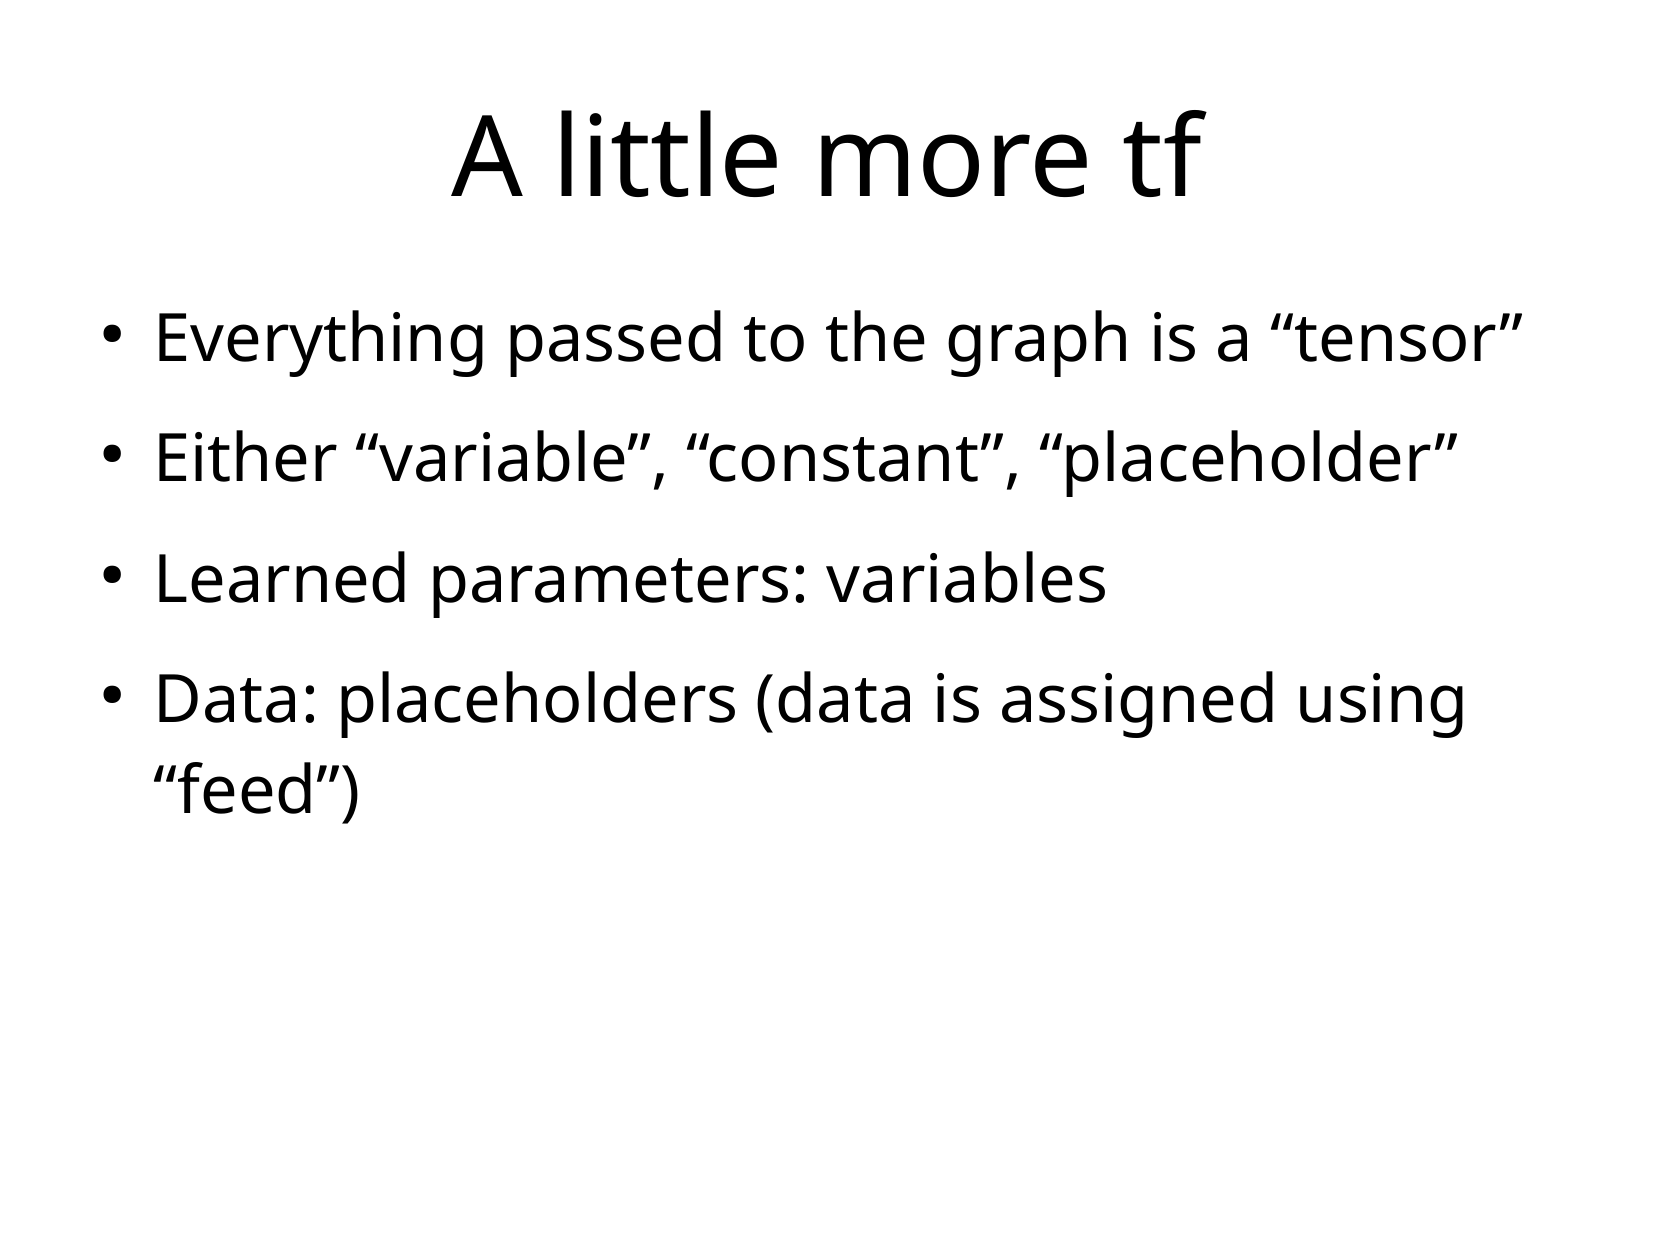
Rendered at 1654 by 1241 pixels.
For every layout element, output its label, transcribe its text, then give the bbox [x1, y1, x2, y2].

list Everything passed to the graph is a “tensor” Either “variable”, “constant”, “placeholder” Learned parameters: variables Data: placeholders (data is assigned using “feed”) [82, 290, 1571, 1010]
title A little more tf [82, 49, 1571, 257]
